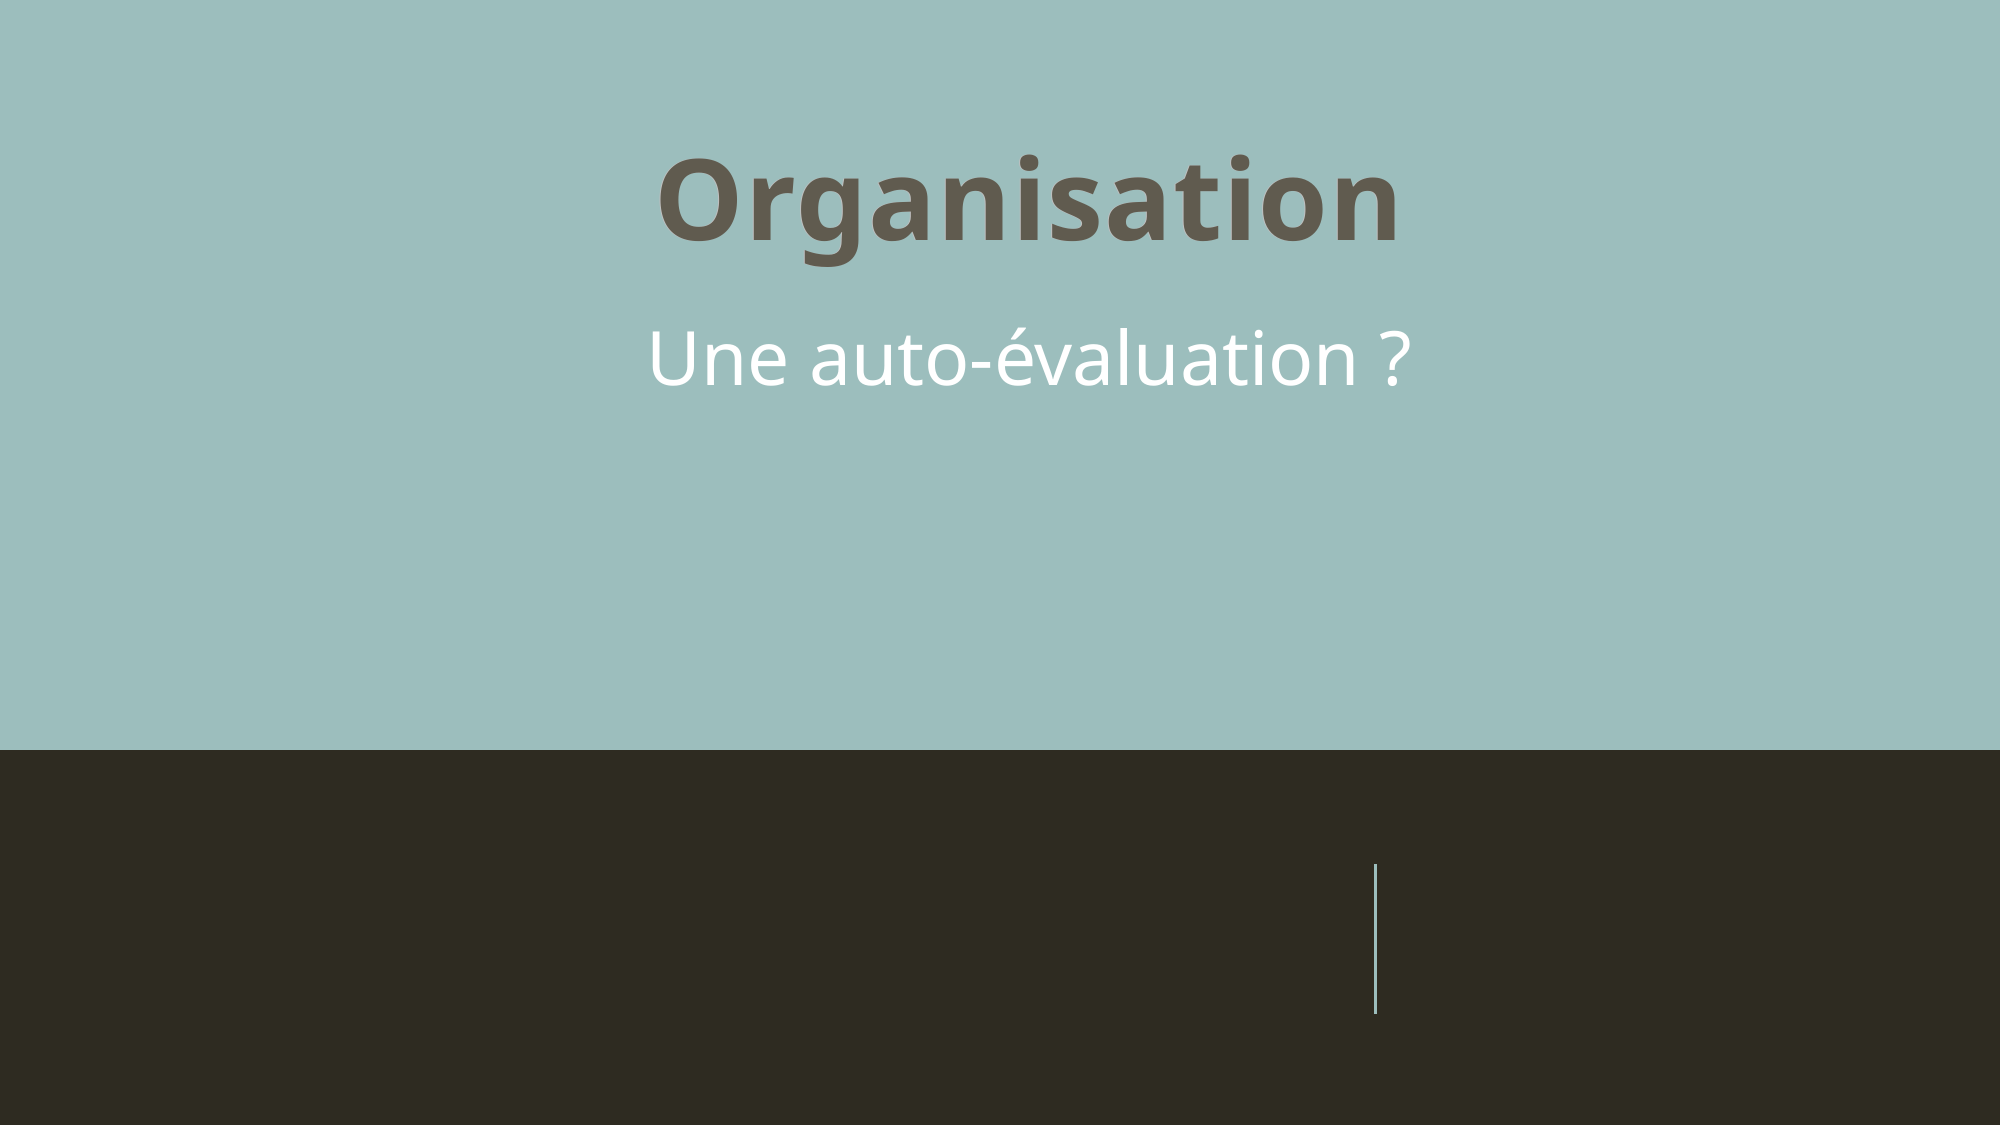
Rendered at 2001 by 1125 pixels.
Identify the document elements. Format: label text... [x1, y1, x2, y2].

text_box Organisation [319, 121, 1740, 271]
text_box Une auto-évaluation ? [308, 302, 1751, 409]
